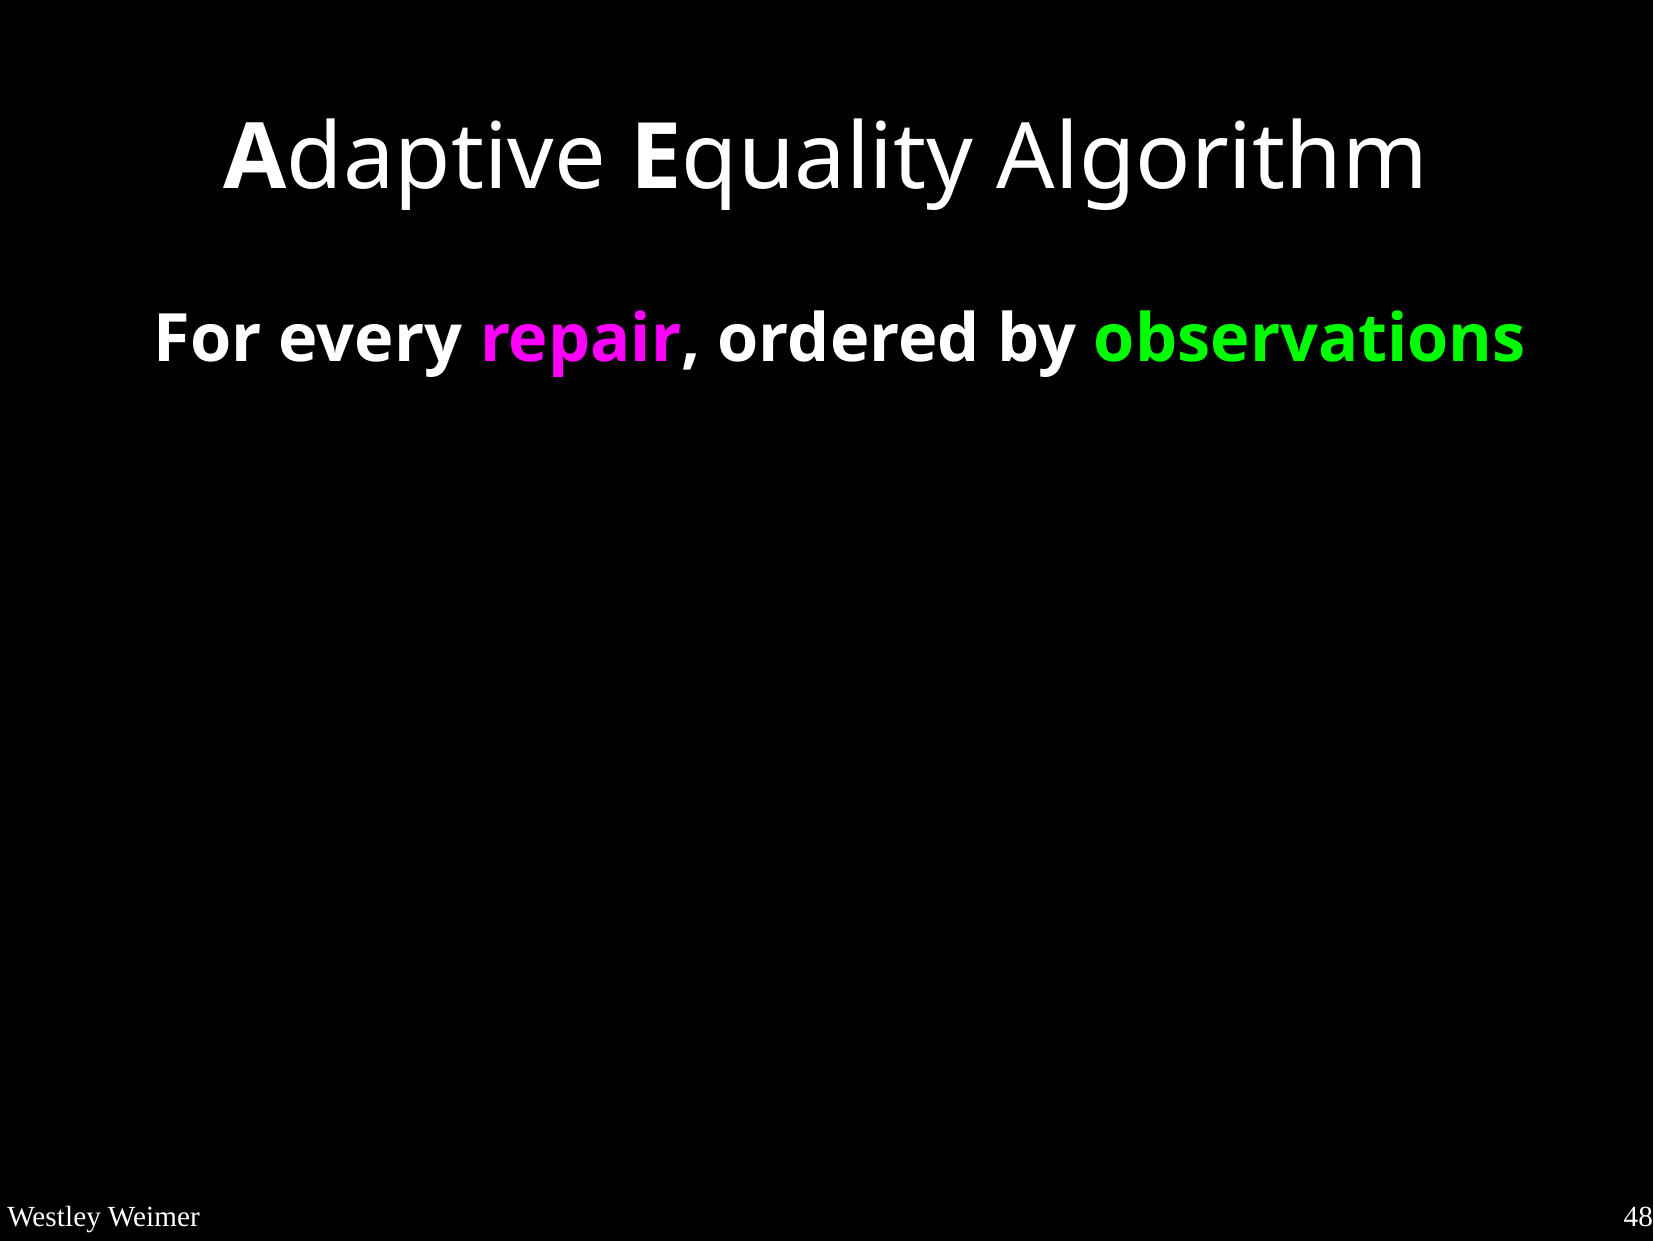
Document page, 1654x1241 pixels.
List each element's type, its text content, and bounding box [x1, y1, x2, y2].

list For every repair, ordered by observations [82, 290, 1571, 1109]
title Adaptive Equality Algorithm [82, 49, 1571, 257]
